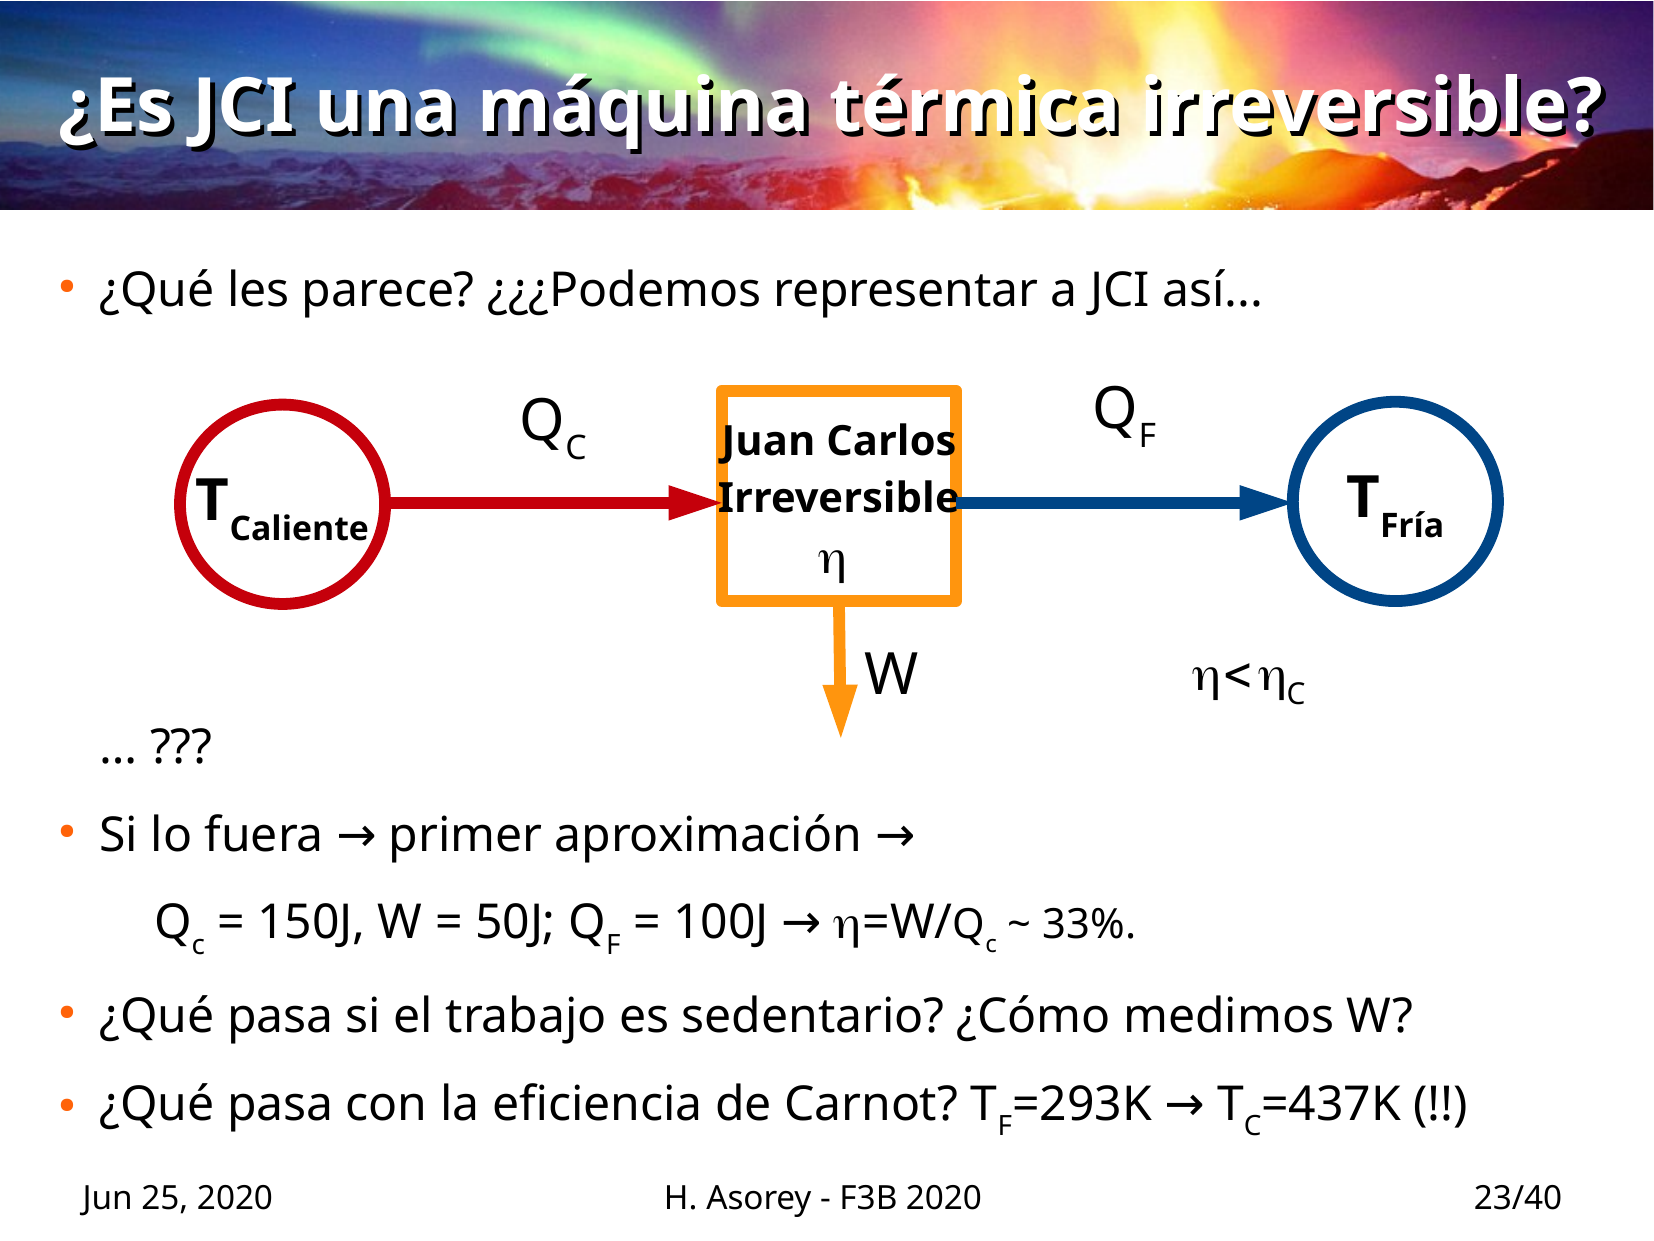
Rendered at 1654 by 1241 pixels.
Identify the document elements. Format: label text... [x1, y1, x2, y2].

text_box TCaliente [180, 404, 385, 604]
list ¿Qué les parece? ¿¿¿Podemos representar a JCI así... … ??? Si lo fuera → primer aproximación → Qc = 150J, W = 50J; QF = 100J → h=W/Qc ~ 33%. ¿Qué pasa si el trabajo es sedentario? ¿Cómo medimos W? ¿Qué pasa con la eficiencia de Carnot? TF=293K → TC=437K (!!) [45, 255, 1606, 1156]
title ¿Es JCI una máquina térmica irreversible? [45, 15, 1606, 191]
chart [1185, 660, 1312, 712]
text_box W [806, 624, 1021, 751]
text_box Juan Carlos Irreversible [721, 390, 957, 602]
picture [0, 1, 1654, 210]
chart [810, 548, 855, 587]
text_box TFría [1292, 401, 1498, 602]
